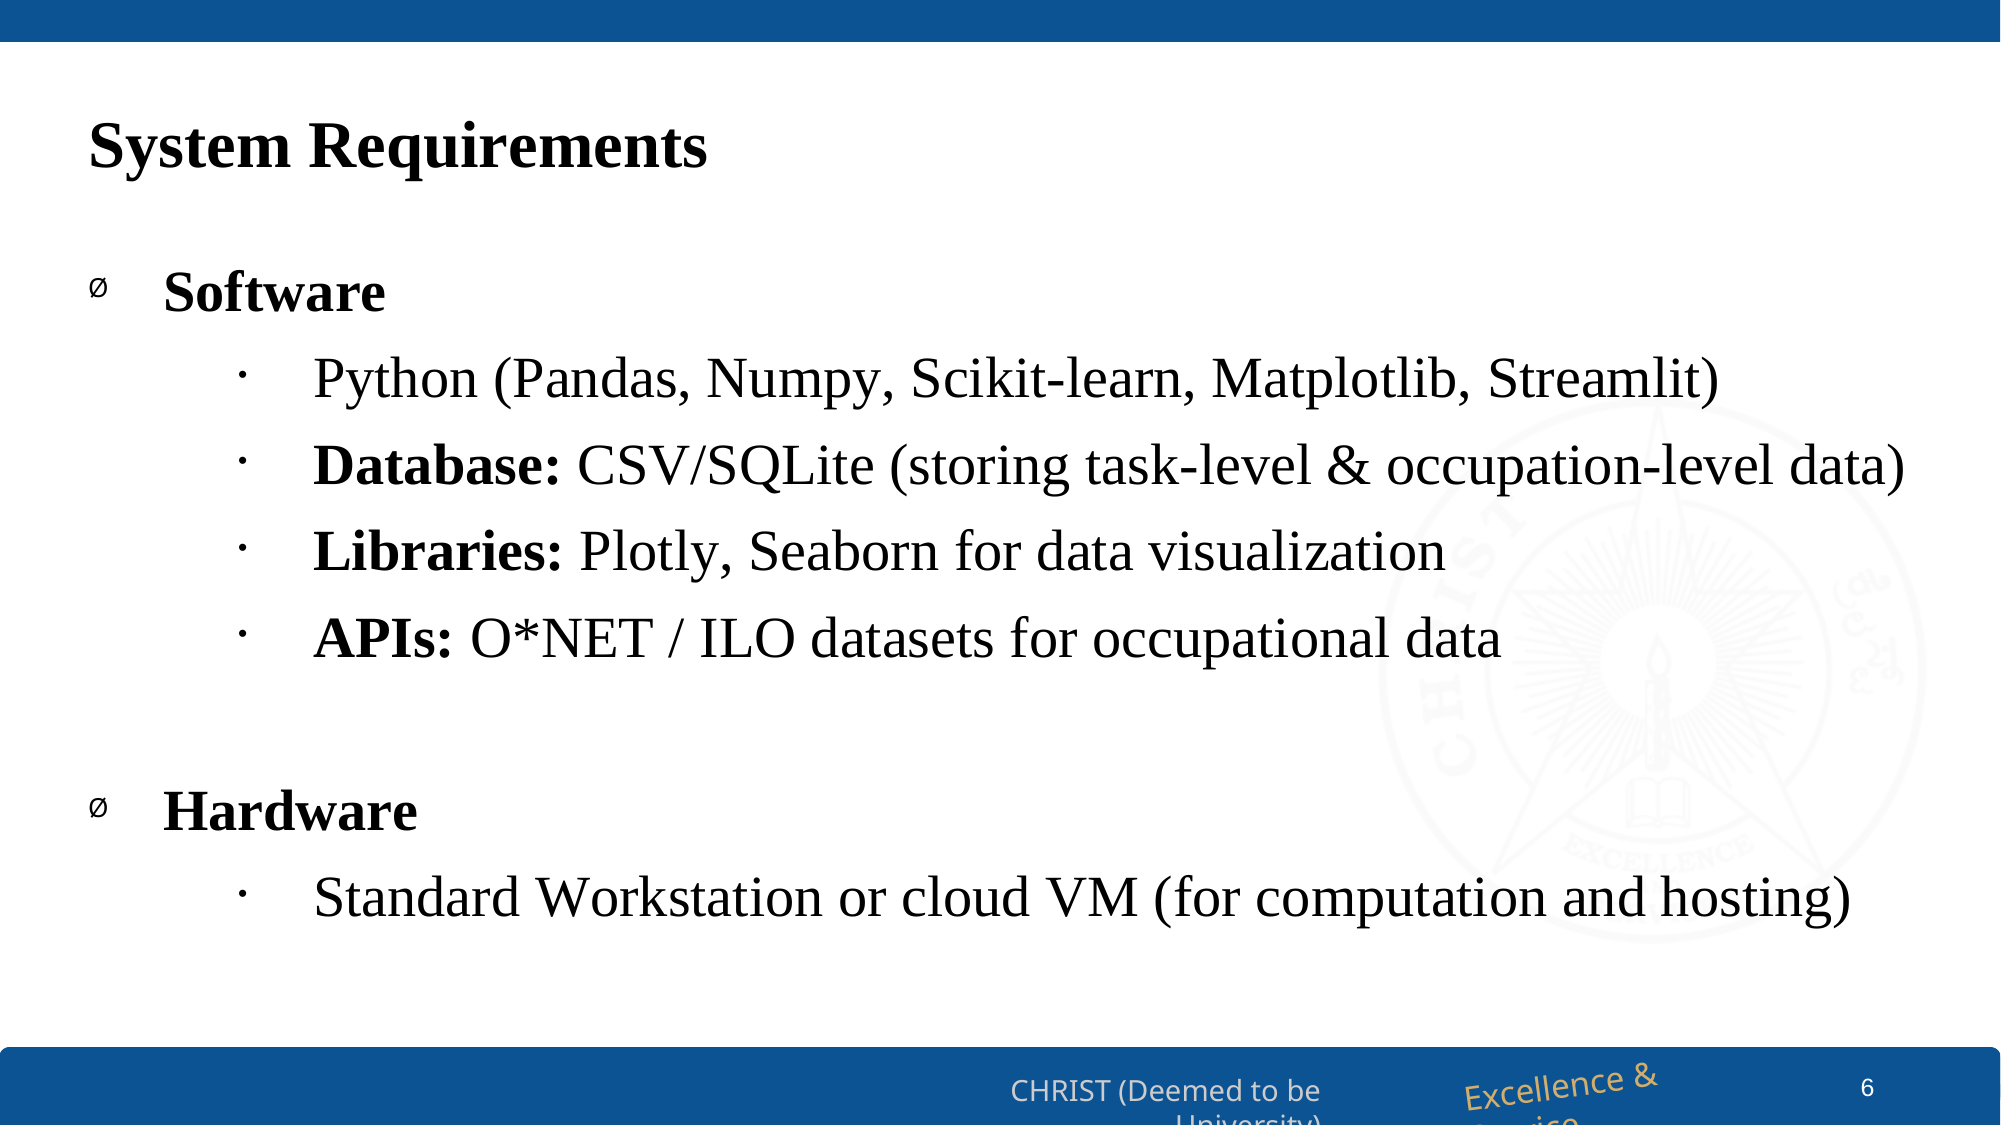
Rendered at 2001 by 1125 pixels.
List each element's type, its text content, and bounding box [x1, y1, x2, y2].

list Software Python (Pandas, Numpy, Scikit-learn, Matplotlib, Streamlit) Database: CSV/SQLite (storing task-level & occupation-level data) Libraries: Plotly, Seaborn for data visualization APIs: O*NET / ILO datasets for occupational data Hardware Standard Workstation or cloud VM (for computation and hosting) [68, 232, 1932, 1000]
text_box [1840, 1051, 1961, 1118]
title System Requirements [68, 80, 1932, 206]
